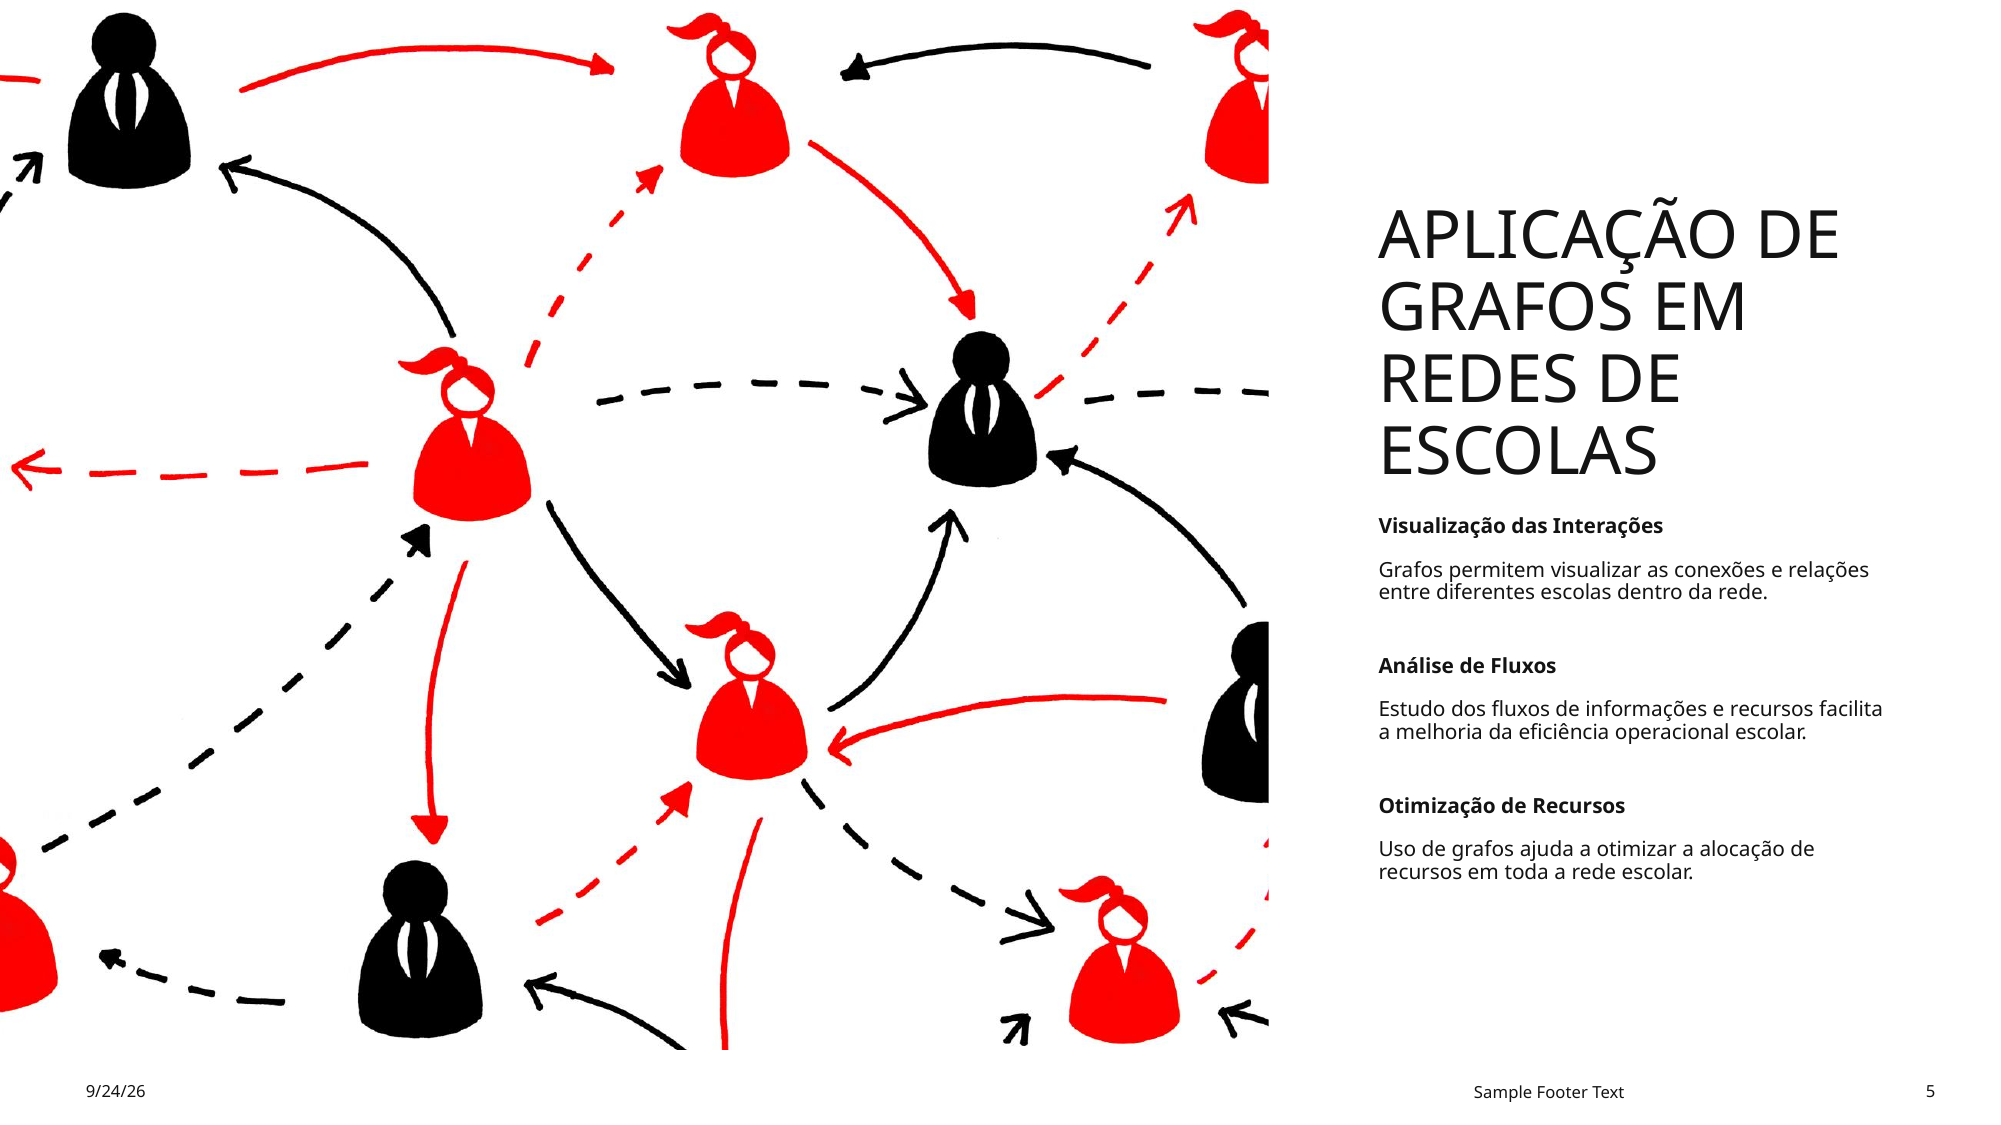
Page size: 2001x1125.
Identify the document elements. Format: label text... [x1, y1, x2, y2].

text_box 12/2/25 [70, 1064, 537, 1120]
title Aplicação de grafos em redes de escolas [1363, 176, 1901, 497]
text_box Visualização das Interações Grafos permitem visualizar as conexões e relações entre diferentes escolas dentro da rede. Análise de Fluxos Estudo dos fluxos de informações e recursos facilita a melhoria da eficiência operacional escolar. Otimização de Recursos Uso de grafos ajuda a otimizar a alocação de recursos em toda a rede escolar. [1363, 508, 1901, 994]
text_box Sample Footer Text [1458, 1064, 1896, 1120]
text_box [1910, 1064, 1986, 1120]
picture [0, 0, 1269, 1050]
